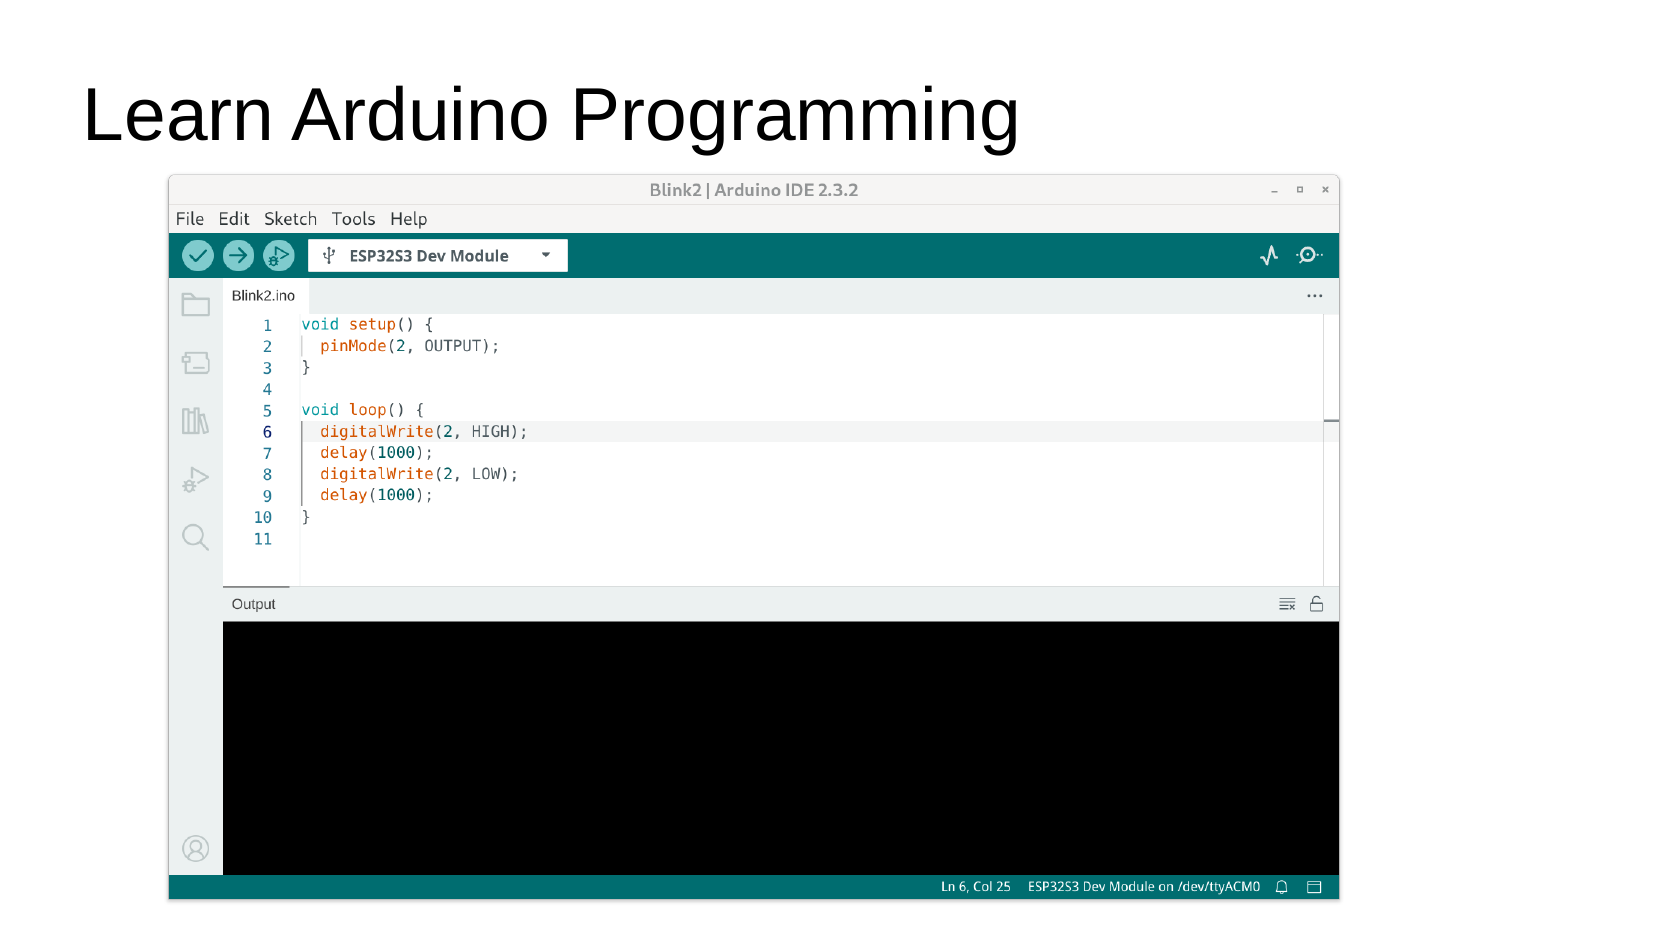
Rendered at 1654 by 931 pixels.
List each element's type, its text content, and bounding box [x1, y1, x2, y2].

picture [158, 166, 1349, 911]
title Learn Arduino Programming [82, 37, 1571, 193]
